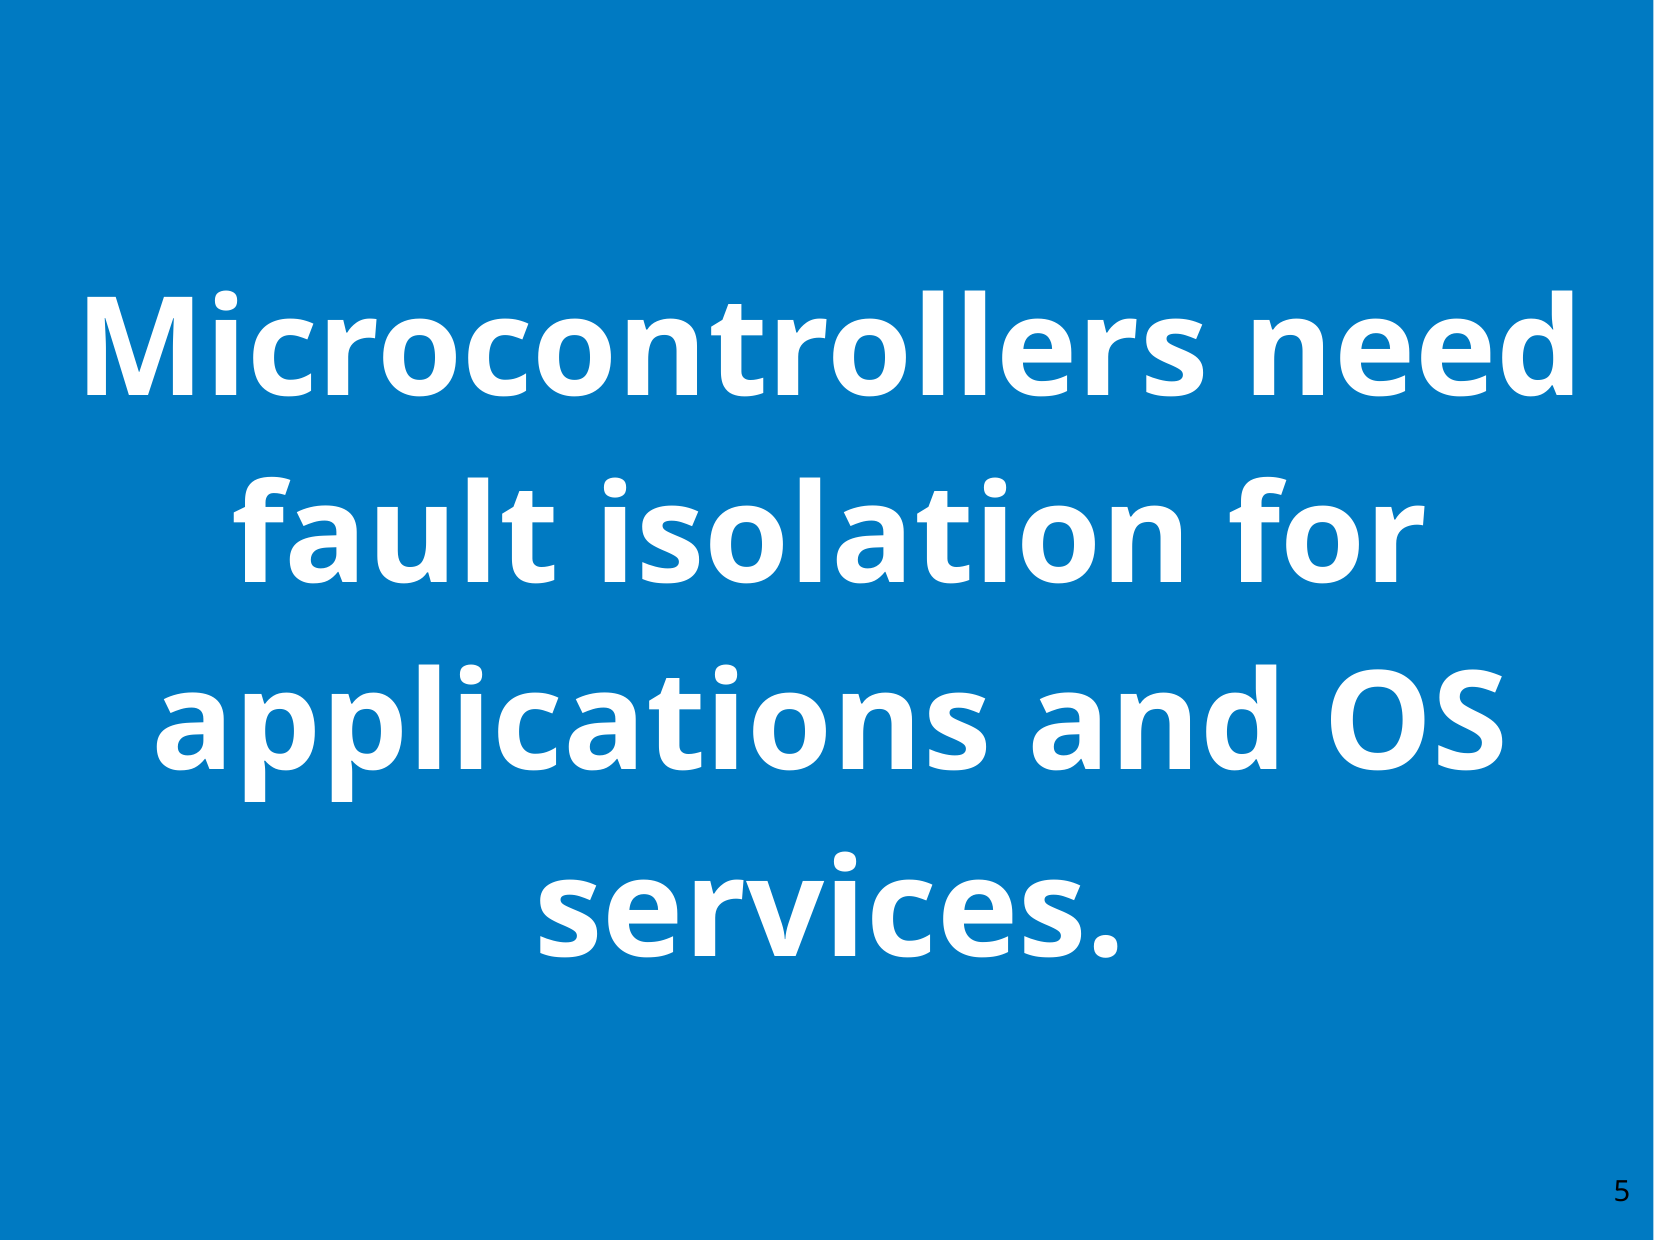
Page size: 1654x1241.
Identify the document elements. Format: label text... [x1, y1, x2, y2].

text_box Microcontrollers need fault isolation for applications and OS services. [28, 0, 1632, 1241]
